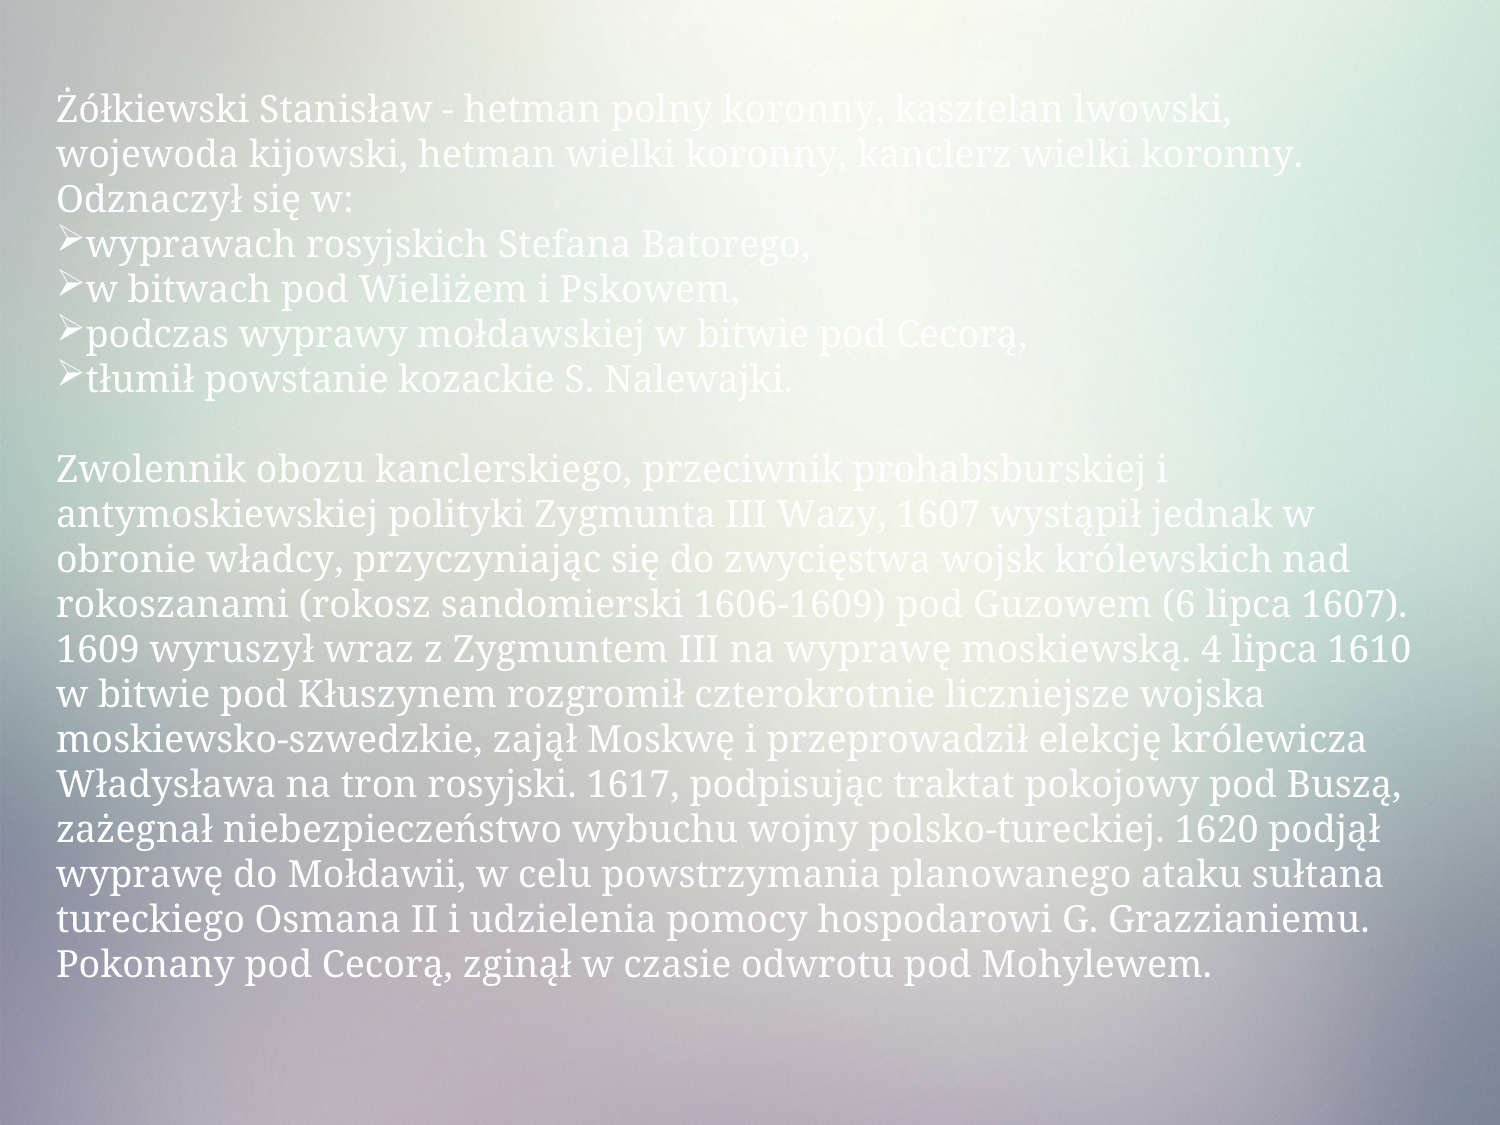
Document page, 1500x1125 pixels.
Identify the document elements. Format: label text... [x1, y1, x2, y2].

text_box Żółkiewski Stanisław - hetman polny koronny, kasztelan lwowski, wojewoda kijowski, hetman wielki koronny, kanclerz wielki koronny. Odznaczył się w: wyprawach rosyjskich Stefana Batorego, w bitwach pod Wieliżem i Pskowem, podczas wyprawy mołdawskiej w bitwie pod Cecorą, tłumił powstanie kozackie S. Nalewajki. Zwolennik obozu kanclerskiego, przeciwnik prohabsburskiej i antymoskiewskiej polityki Zygmunta III Wazy, 1607 wystąpił jednak w obronie władcy, przyczyniając się do zwycięstwa wojsk królewskich nad rokoszanami (rokosz sandomierski 1606-1609) pod Guzowem (6 lipca 1607). 1609 wyruszył wraz z Zygmuntem III na wyprawę moskiewską. 4 lipca 1610 w bitwie pod Kłuszynem rozgromił czterokrotnie liczniejsze wojska moskiewsko-szwedzkie, zajął Moskwę i przeprowadził elekcję królewicza Władysława na tron rosyjski. 1617, podpisując traktat pokojowy pod Buszą, zażegnał niebezpieczeństwo wybuchu wojny polsko-tureckiej. 1620 podjął wyprawę do Mołdawii, w celu powstrzymania planowanego ataku sułtana tureckiego Osmana II i udzielenia pomocy hospodarowi G. Grazzianiemu. Pokonany pod Cecorą, zginął w czasie odwrotu pod Mohylewem. [41, 78, 1433, 993]
picture [0, 0, 1500, 1125]
